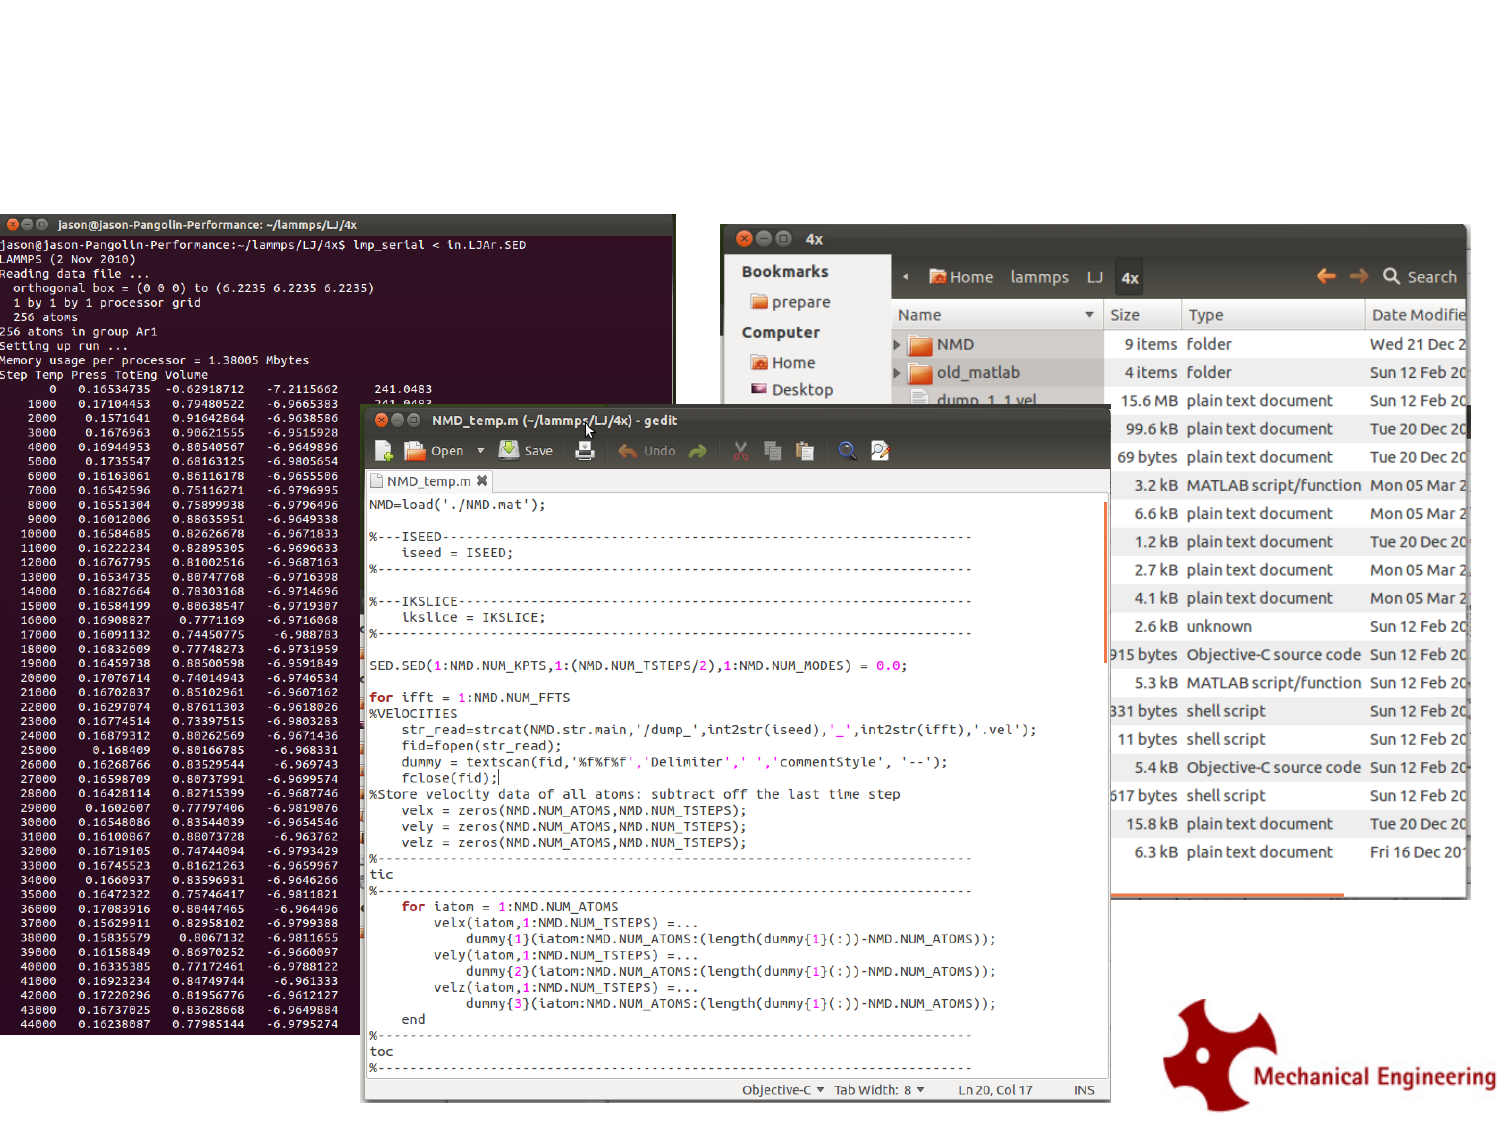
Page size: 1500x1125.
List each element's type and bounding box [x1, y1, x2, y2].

picture [0, 214, 1471, 1103]
picture [1162, 999, 1497, 1113]
